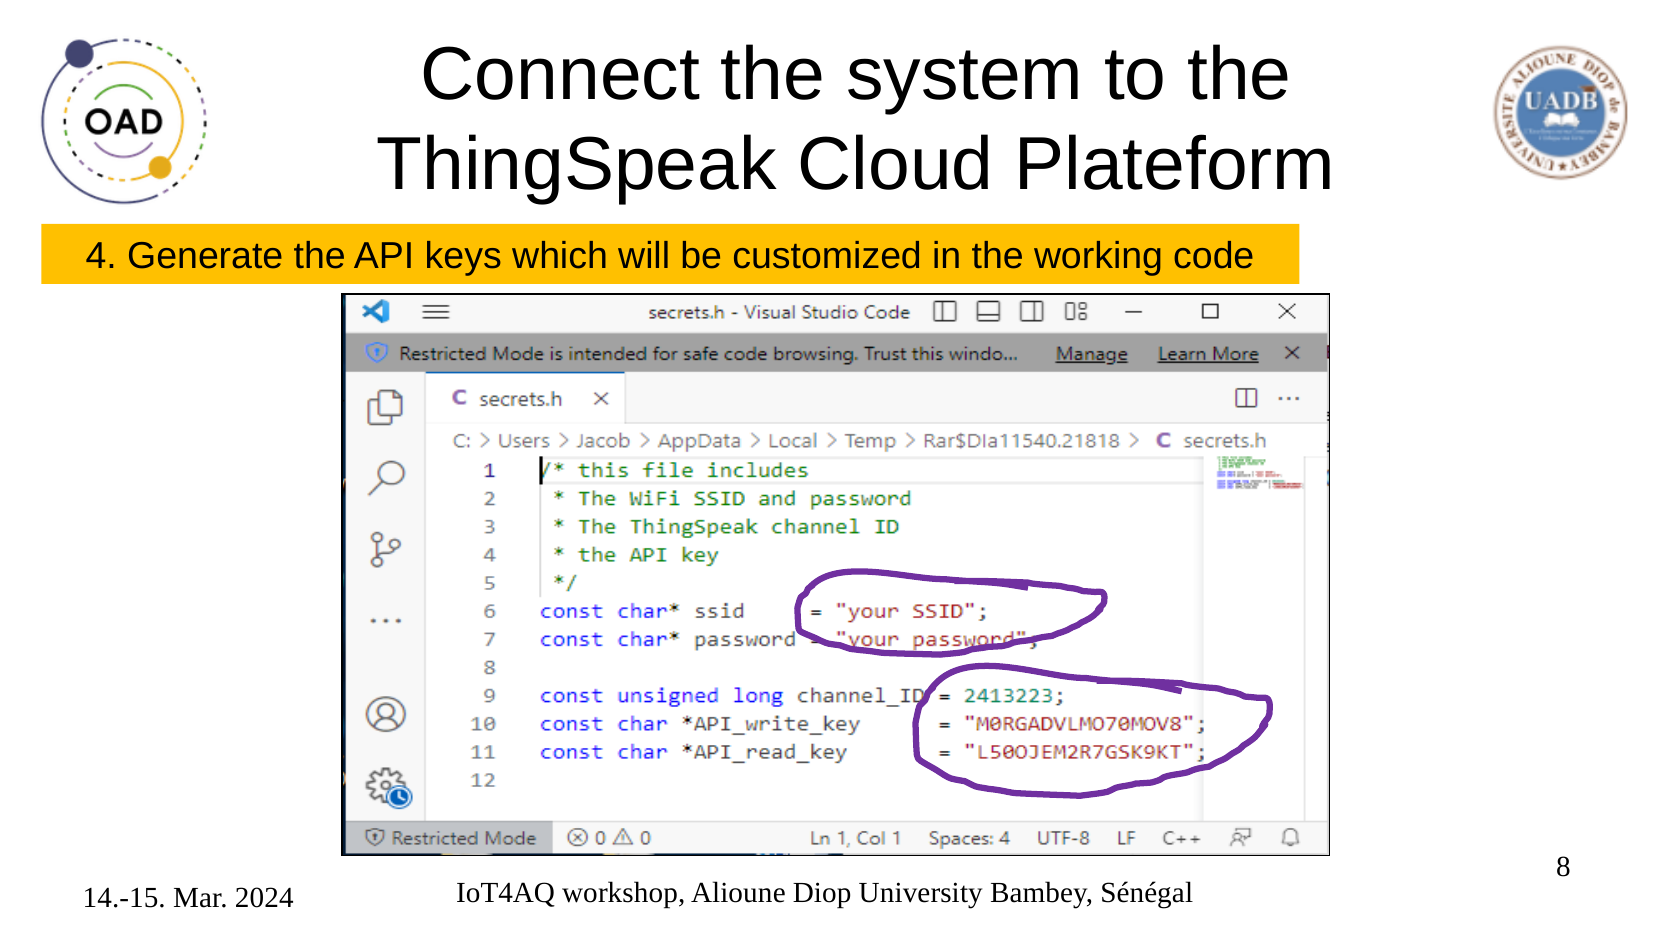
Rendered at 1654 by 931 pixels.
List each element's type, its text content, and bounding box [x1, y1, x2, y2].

footer IoT4AQ workshop, Alioune Diop University Bambey, Sénégal [337, 873, 1313, 931]
picture [0, 24, 242, 225]
slide_number <number> [1312, 847, 1571, 912]
slide_number 14.-15. Mar. 2024 [82, 878, 338, 931]
picture [342, 294, 1329, 855]
picture [1489, 37, 1641, 188]
text_box 4. Generate the API keys which will be customized in the working code [41, 223, 1300, 284]
title Connect the system to the ThingSpeak Cloud Plateform [224, 37, 1489, 193]
